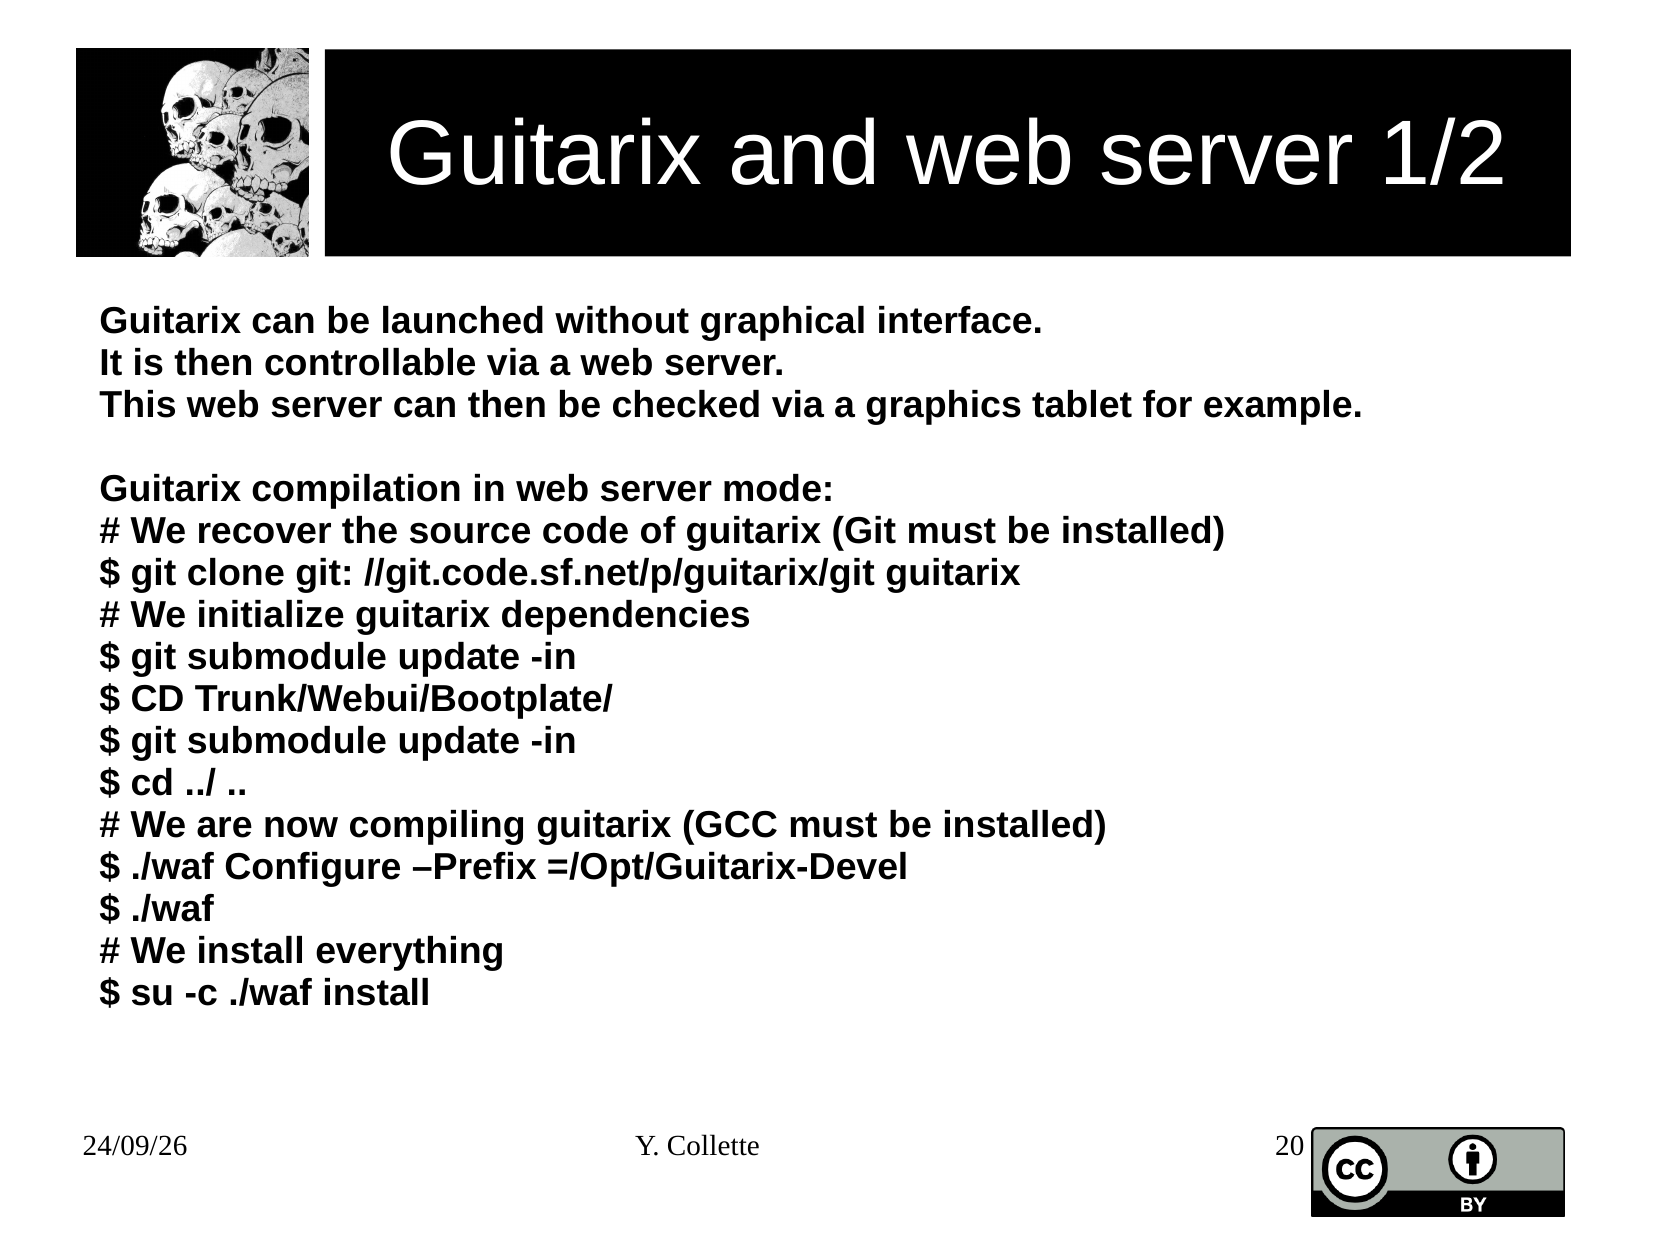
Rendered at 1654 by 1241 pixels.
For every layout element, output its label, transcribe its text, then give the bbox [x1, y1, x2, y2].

picture [1311, 1127, 1565, 1217]
title Guitarix and web server 1/2 [324, 49, 1571, 257]
text_box Guitarix can be launched without graphical interface. It is then controllable via a web server. This web server can then be checked via a graphics tablet for example. Guitarix compilation in web server mode: # We recover the source code of guitarix (Git must be installed) $ git clone git: //git.code.sf.net/p/guitarix/git guitarix # We initialize guitarix dependencies $ git submodule update -in $ CD Trunk/Webui/Bootplate/ $ git submodule update -in $ cd ../ .. # We are now compiling guitarix (GCC must be installed) $ ./waf Configure –Prefix =/Opt/Guitarix-Devel $ ./waf # We install everything $ su -c ./waf install [84, 291, 1568, 1021]
picture [76, 48, 309, 257]
